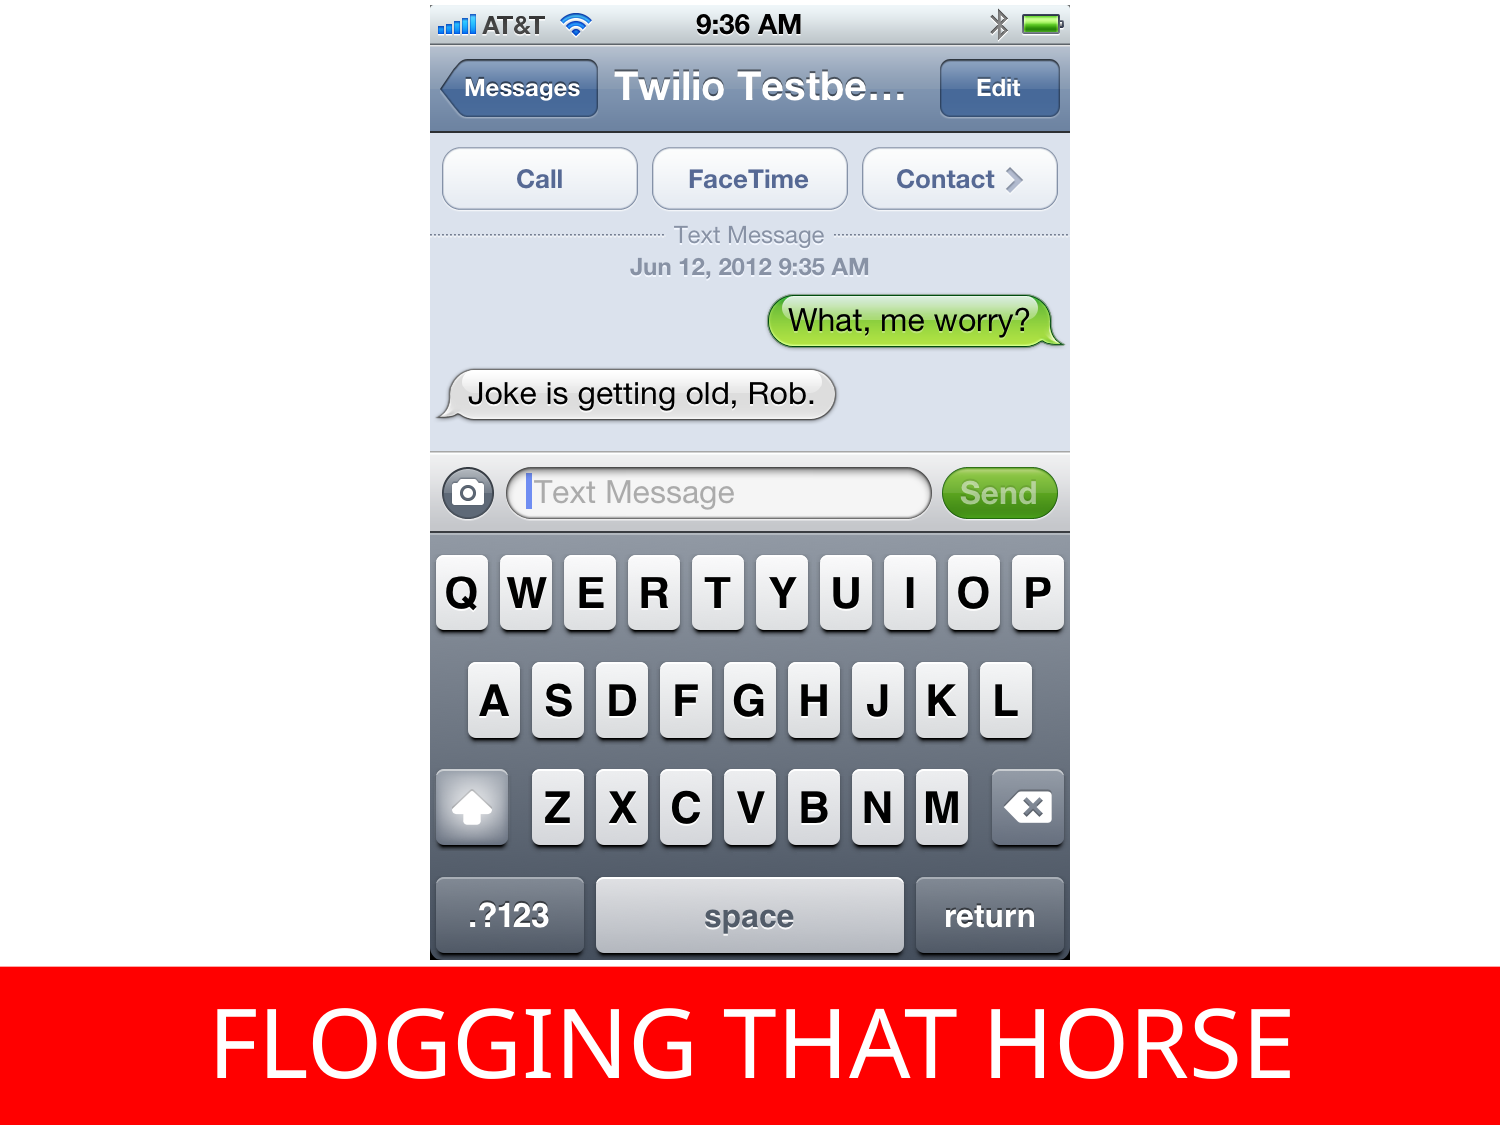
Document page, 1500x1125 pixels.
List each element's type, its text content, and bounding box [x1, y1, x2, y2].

list FLOGGING THAT HORSE [28, 974, 1478, 1111]
picture [430, 5, 1070, 961]
